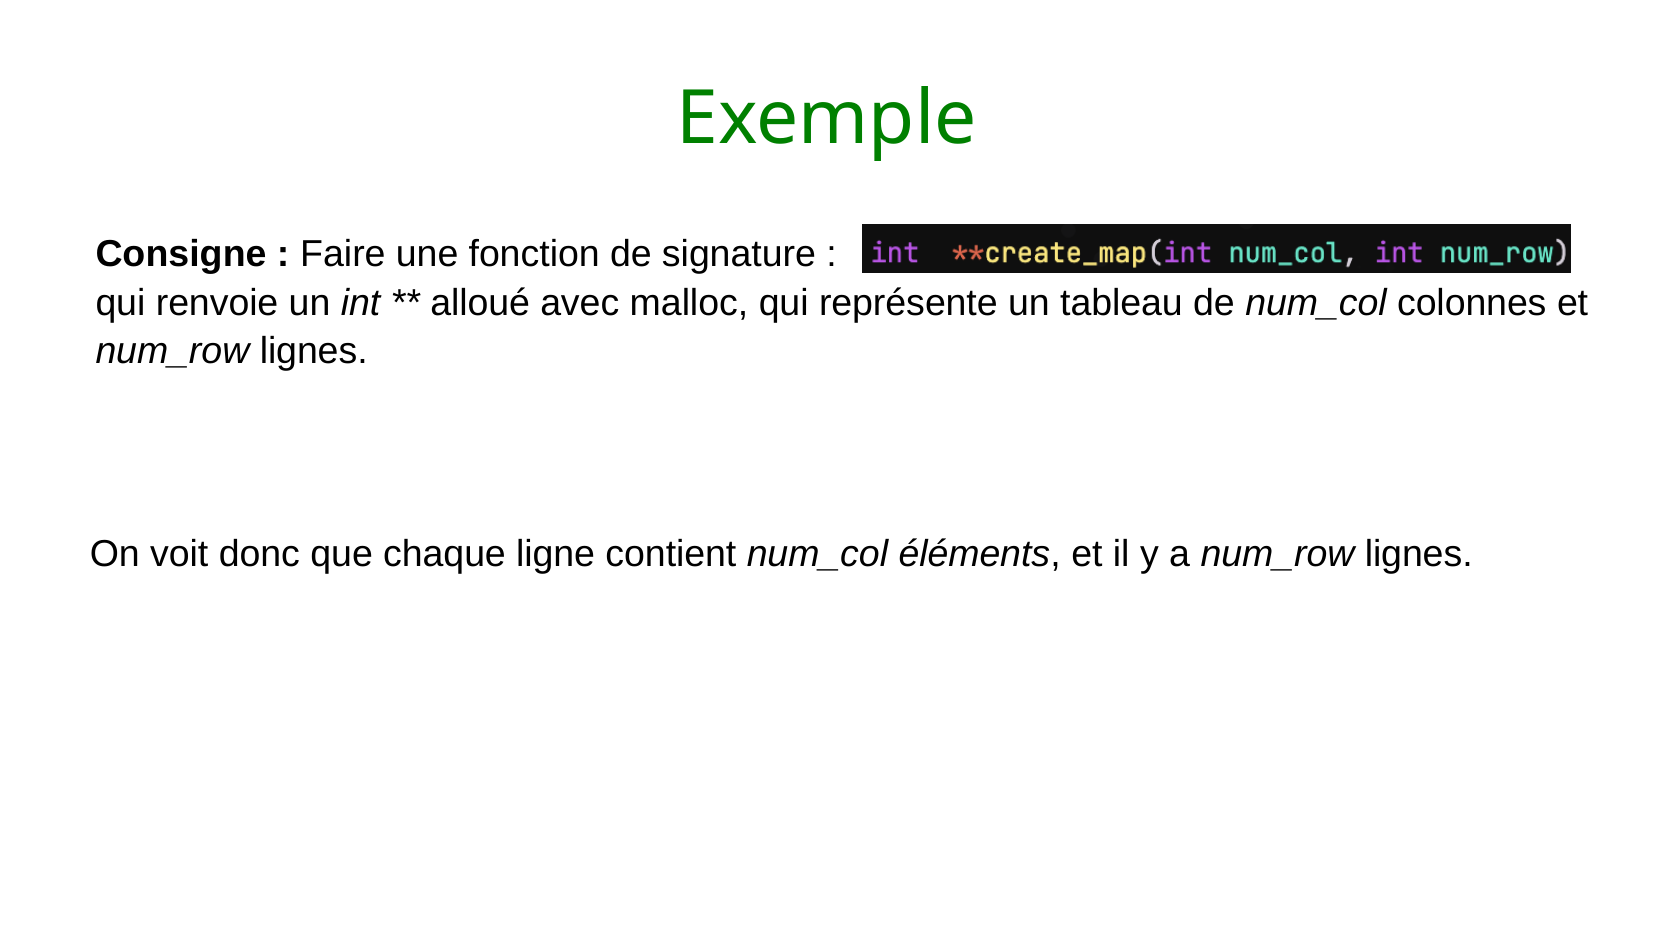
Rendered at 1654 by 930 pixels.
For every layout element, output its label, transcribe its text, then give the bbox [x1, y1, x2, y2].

text_box On voit donc que chaque ligne contient num_col éléments, et il y a num_row lignes. [74, 524, 1575, 863]
title Exemple [82, 37, 1571, 193]
text_box Consigne : Faire une fonction de signature : qui renvoie un int ** alloué avec malloc, qui représente un tableau de num_col colonnes et num_row lignes. [80, 219, 1618, 379]
picture [862, 224, 1571, 273]
